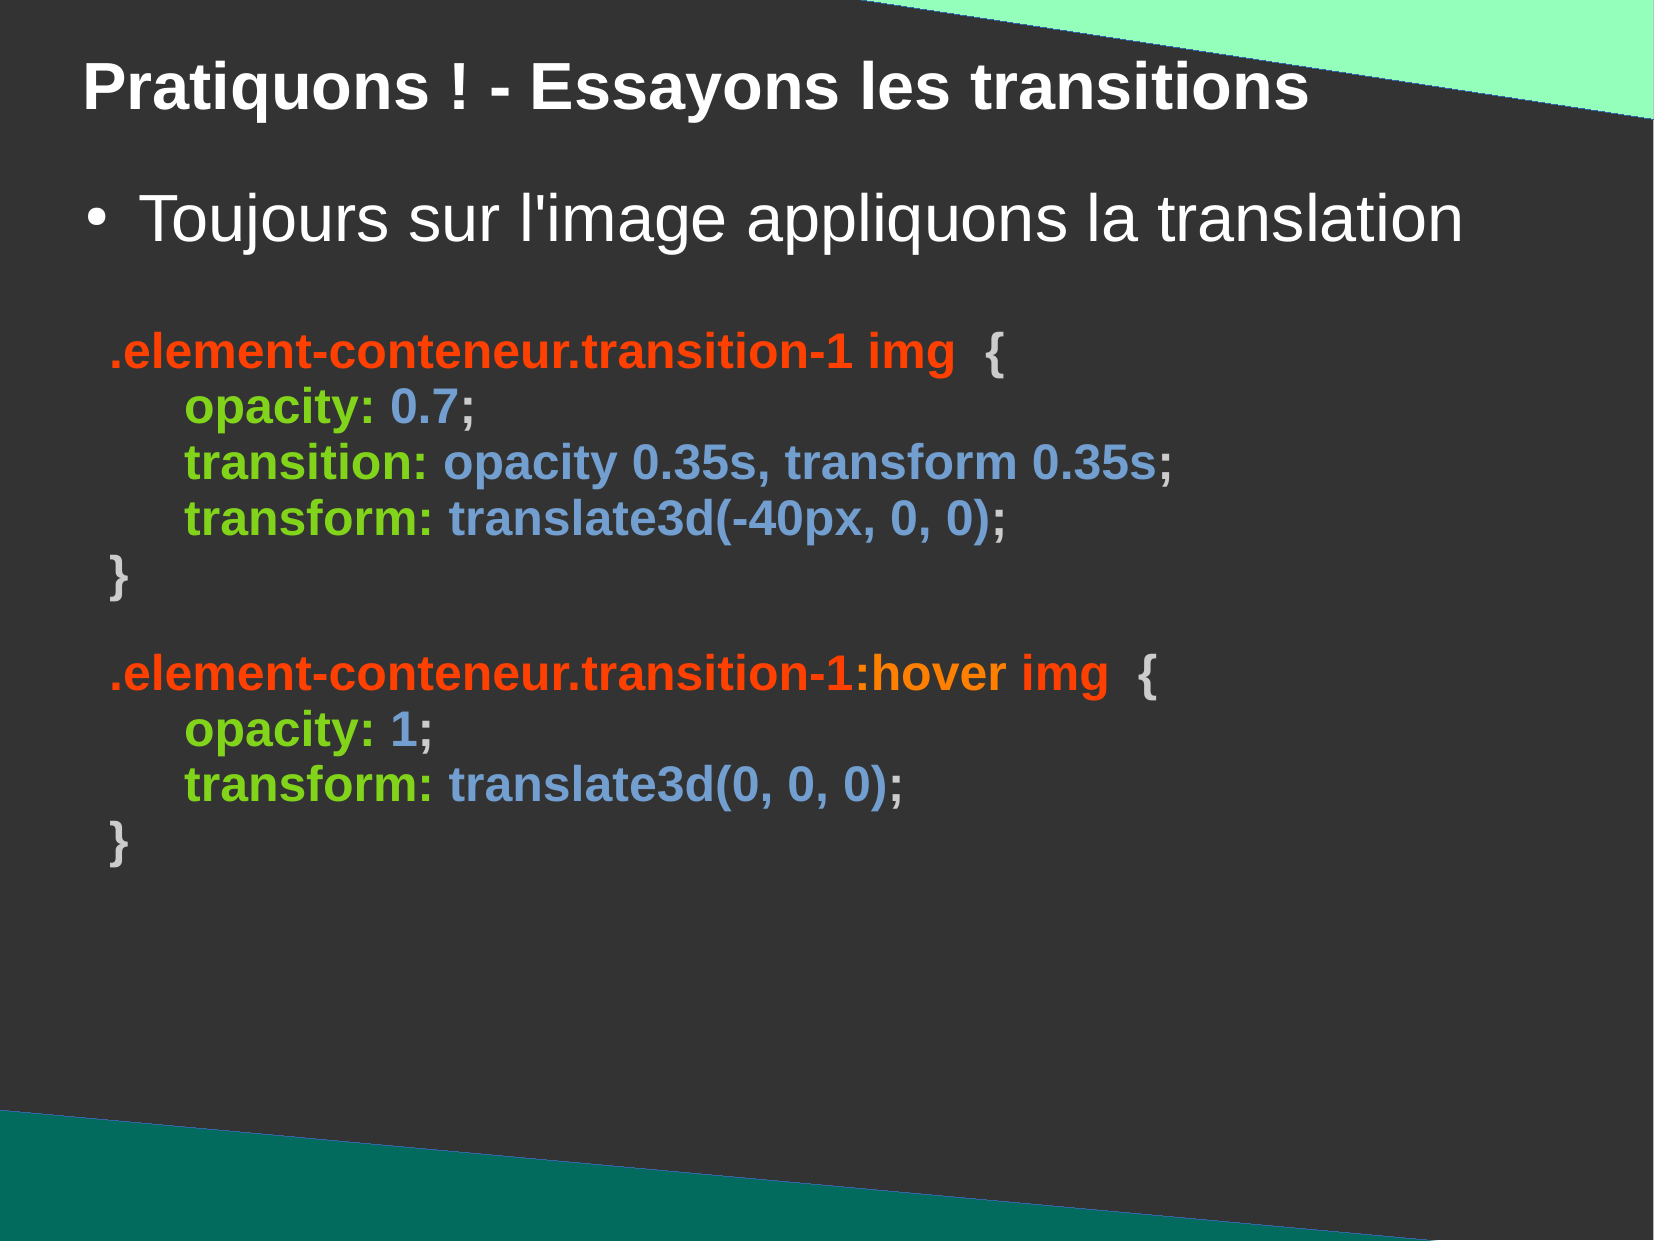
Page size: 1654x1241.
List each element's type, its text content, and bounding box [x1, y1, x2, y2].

text_box .element-conteneur.transition-1:hover img { opacity: 1; transform: translate3d(0, 0, 0); } [94, 637, 1465, 876]
text_box [861, 0, 1654, 120]
title Pratiquons ! - Essayons les transitions [82, 49, 1630, 199]
list Toujours sur l'image appliquons la translation [67, 180, 1607, 378]
text_box .element-conteneur.transition-1 img { opacity: 0.7; transition: opacity 0.35s, transform 0.35s; transform: translate3d(-40px, 0, 0); } [94, 315, 1489, 609]
